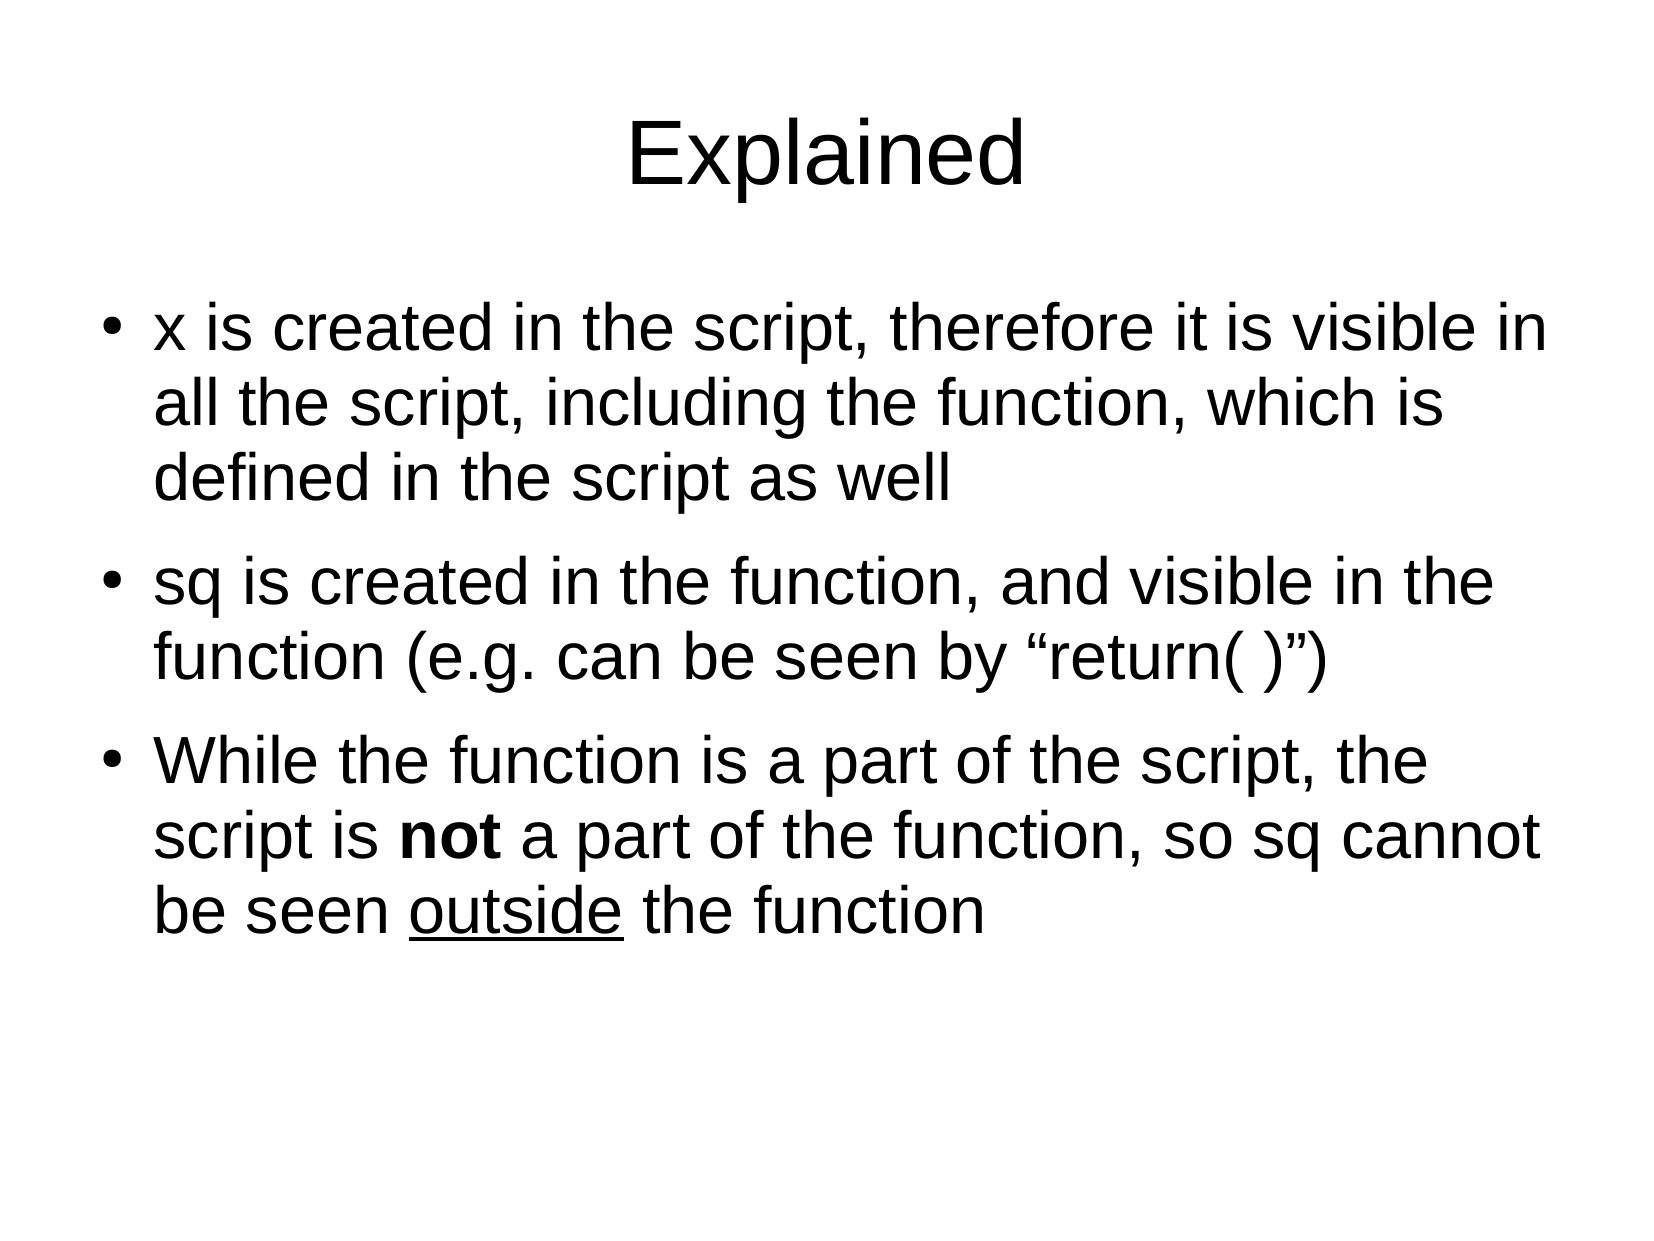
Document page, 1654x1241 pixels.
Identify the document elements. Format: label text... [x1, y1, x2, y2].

title Explained [82, 49, 1571, 257]
list x is created in the script, therefore it is visible in all the script, including the function, which is defined in the script as well sq is created in the function, and visible in the function (e.g. can be seen by “return( )”) While the function is a part of the script, the script is not a part of the function, so sq cannot be seen outside the function [82, 290, 1571, 1010]
